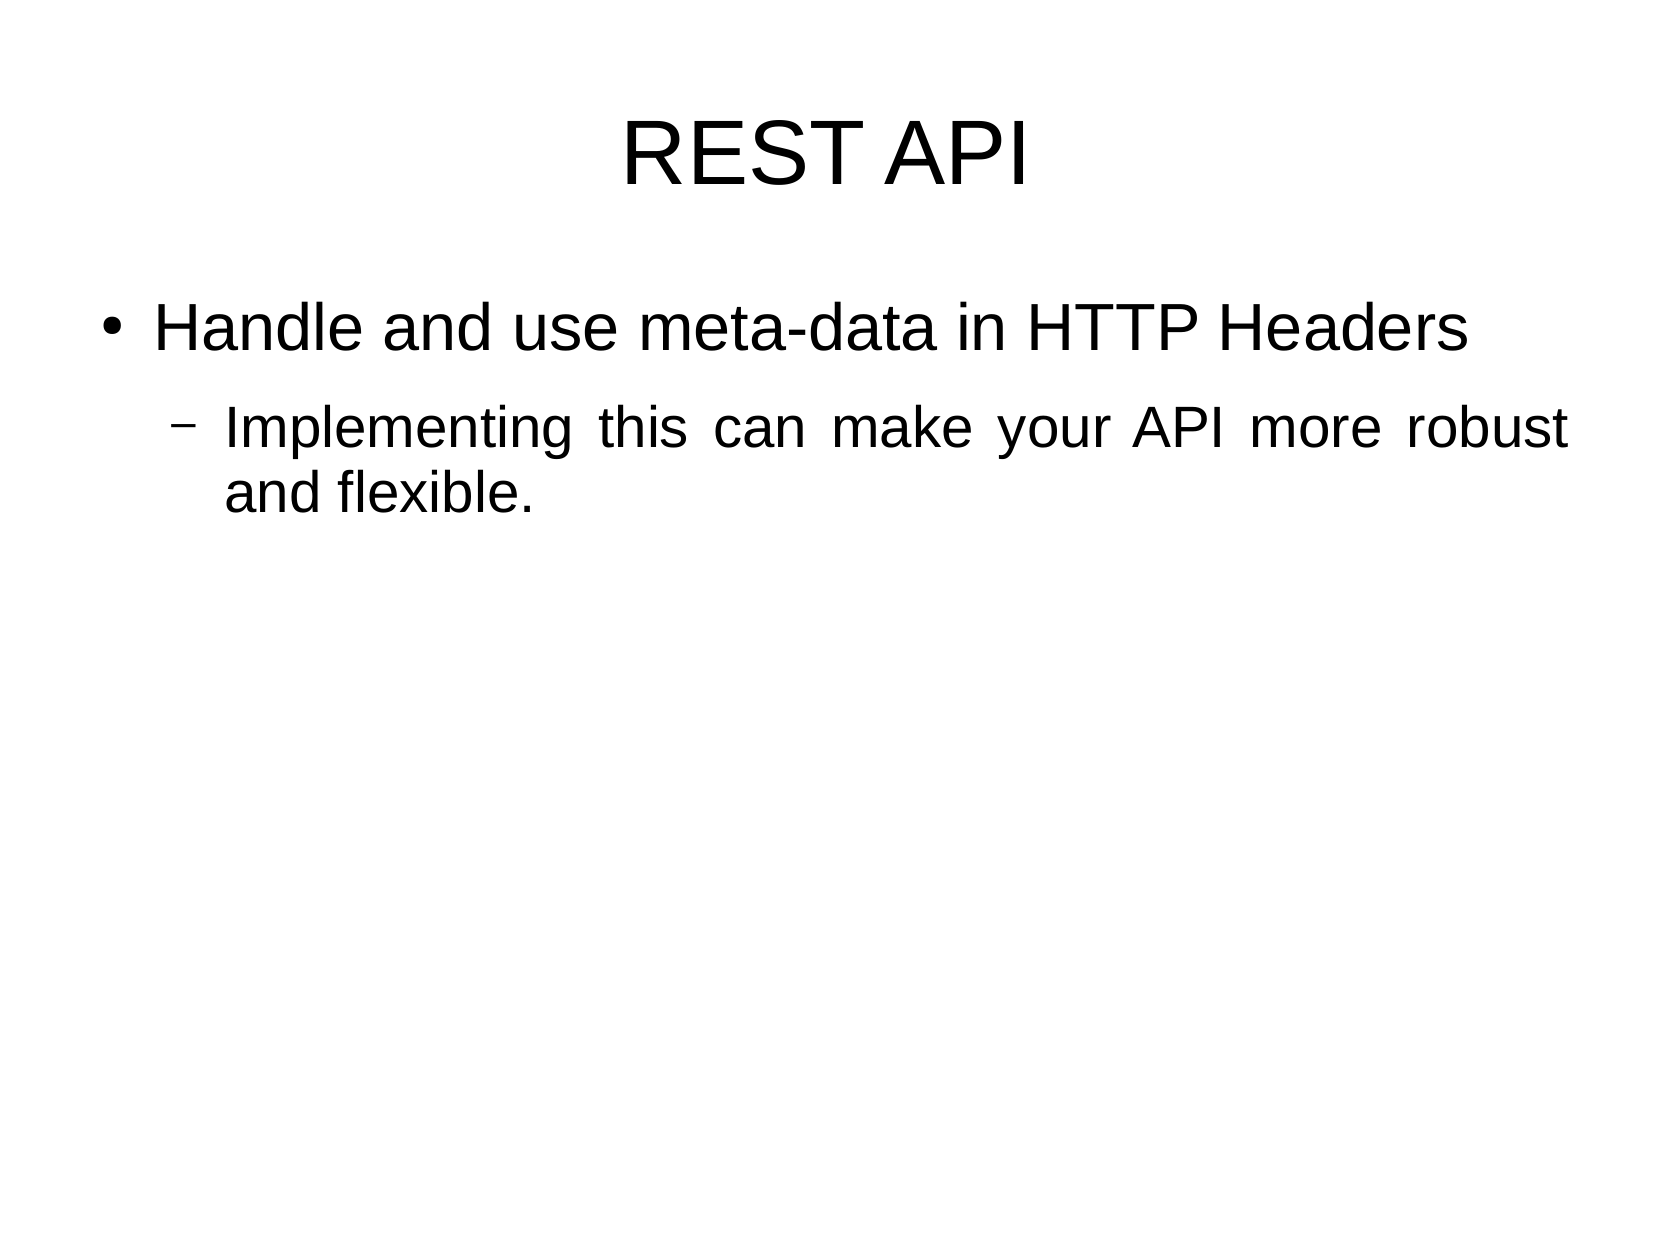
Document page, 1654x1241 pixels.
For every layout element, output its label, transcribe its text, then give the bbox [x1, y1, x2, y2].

list Handle and use meta-data in HTTP Headers Implementing this can make your API more robust and flexible. [82, 290, 1571, 1010]
title REST API [82, 49, 1571, 257]
